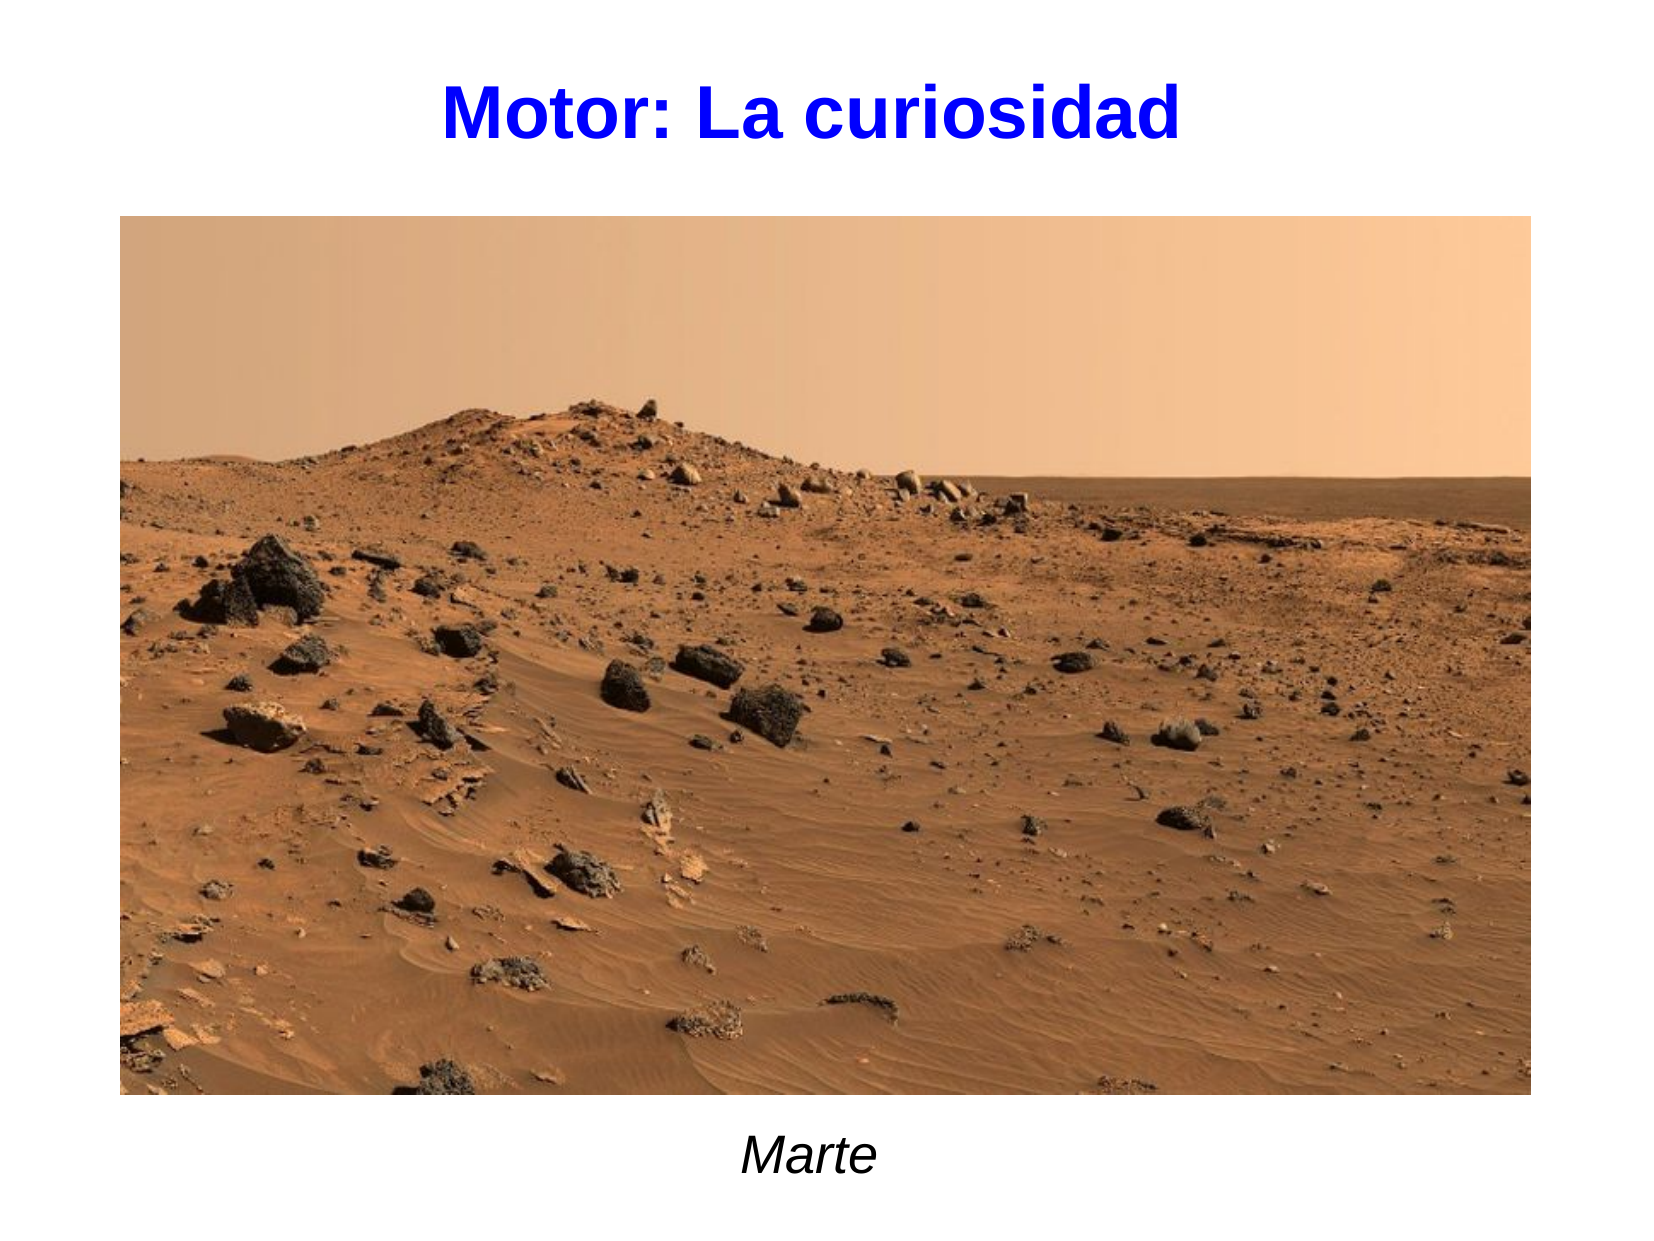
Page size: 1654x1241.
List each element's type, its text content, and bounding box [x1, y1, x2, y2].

text_box Marte [375, 1110, 1245, 1201]
text_box Motor: La curiosidad [64, 60, 1561, 166]
picture [120, 216, 1531, 1096]
